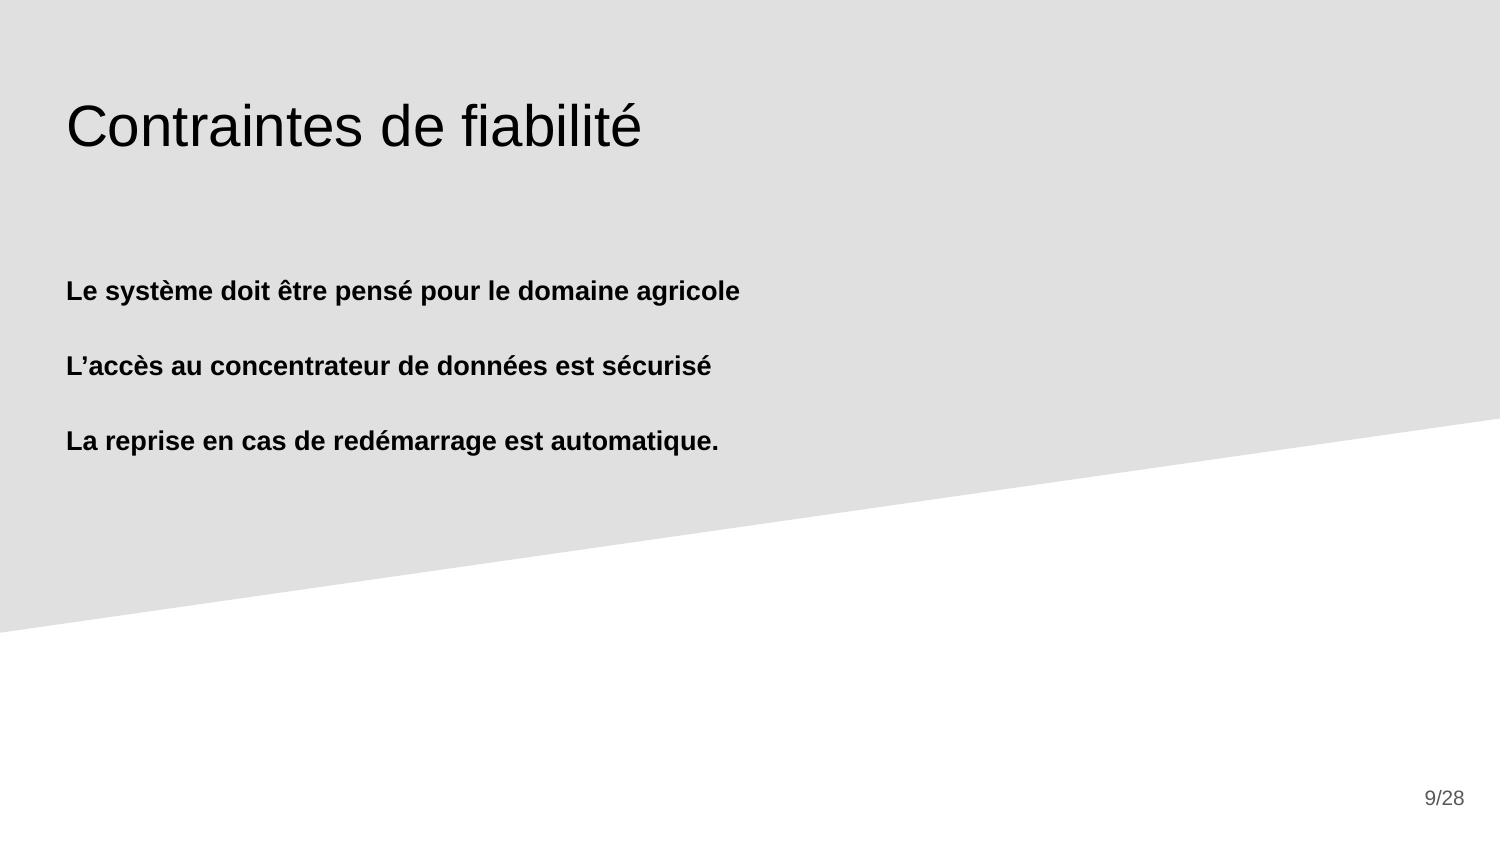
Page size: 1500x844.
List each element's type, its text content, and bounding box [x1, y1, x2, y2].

list Le système doit être pensé pour le domaine agricole L’accès au concentrateur de données est sécurisé La reprise en cas de redémarrage est automatique. [51, 189, 1449, 750]
title Contraintes de fiabilité [51, 72, 1449, 167]
slide_number <numéro>/28 [1389, 764, 1480, 830]
